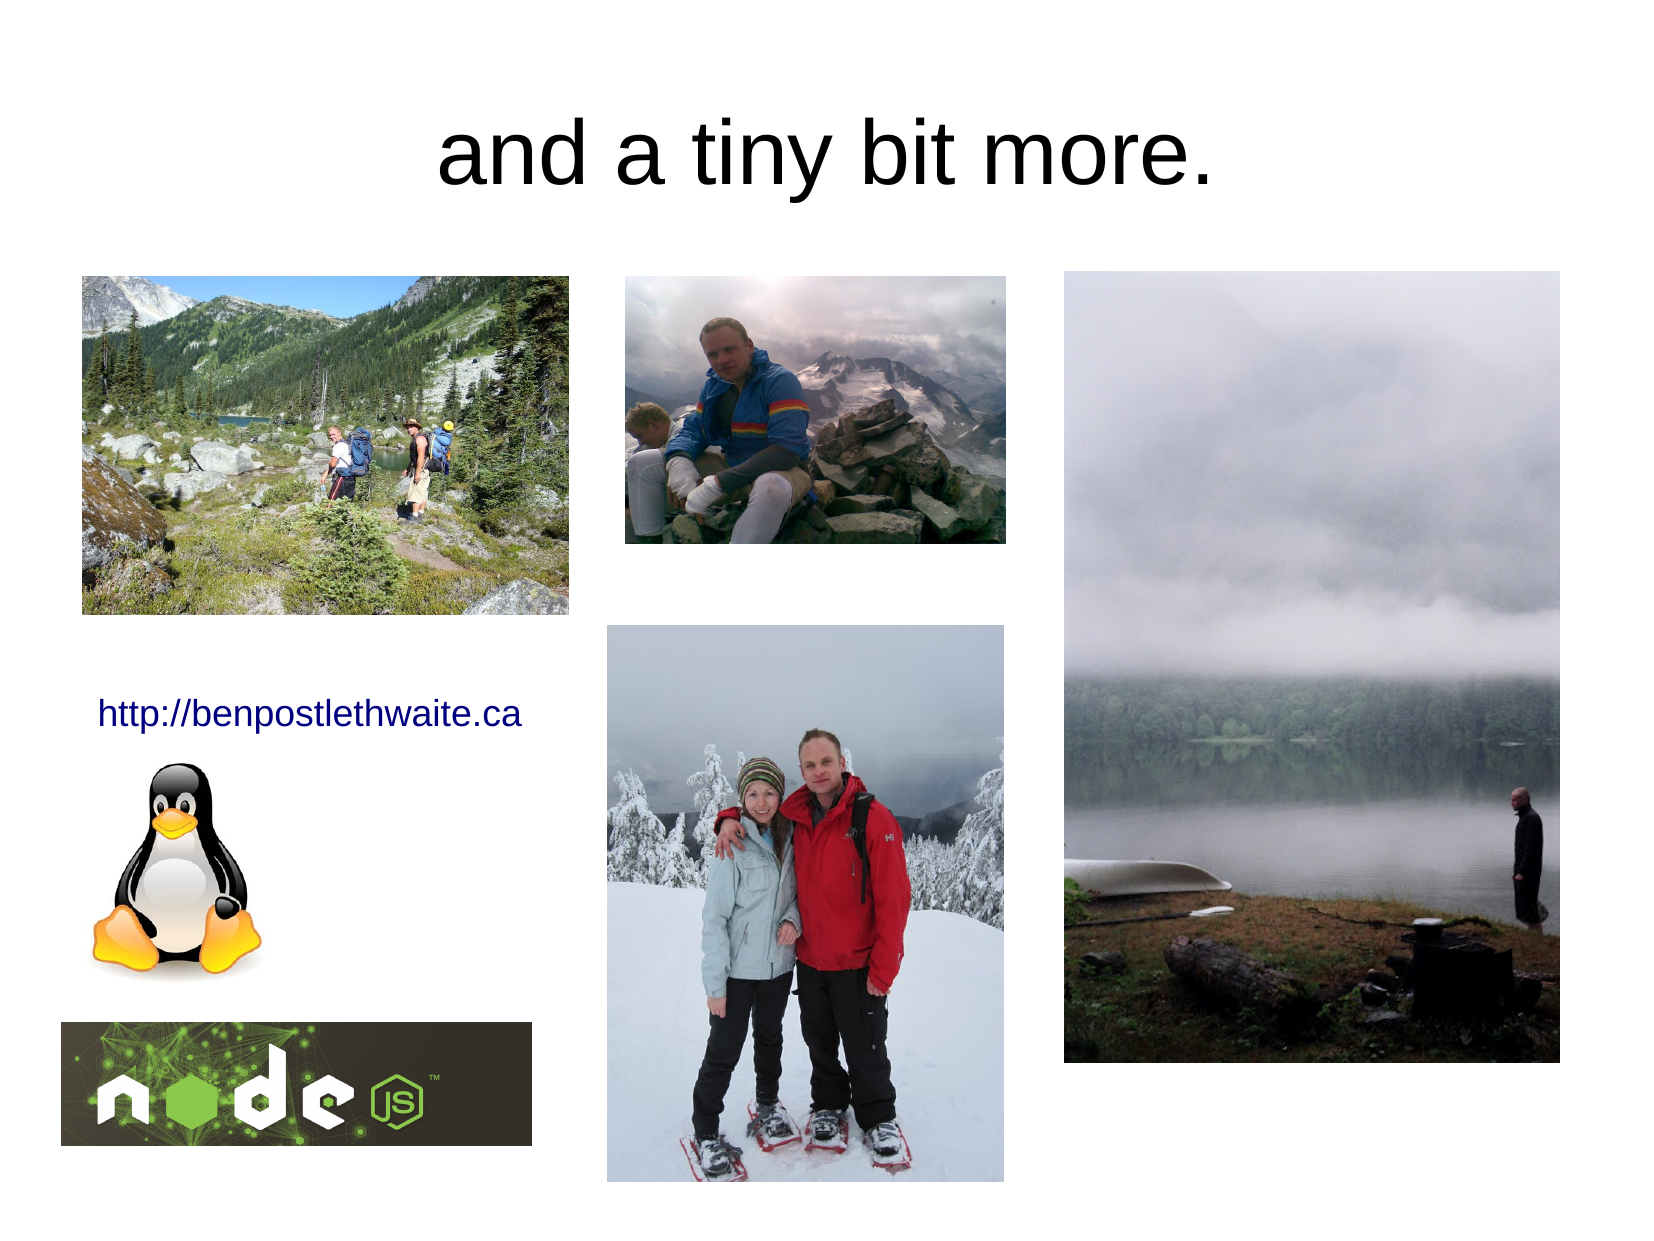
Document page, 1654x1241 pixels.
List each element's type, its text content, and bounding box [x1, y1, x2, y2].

picture [82, 276, 569, 615]
picture [607, 625, 1004, 1182]
picture [61, 1022, 532, 1146]
text_box http://benpostlethwaite.ca [82, 685, 607, 742]
picture [1064, 271, 1560, 1063]
picture [59, 753, 292, 993]
picture [625, 276, 1006, 544]
title and a tiny bit more. [82, 49, 1571, 257]
